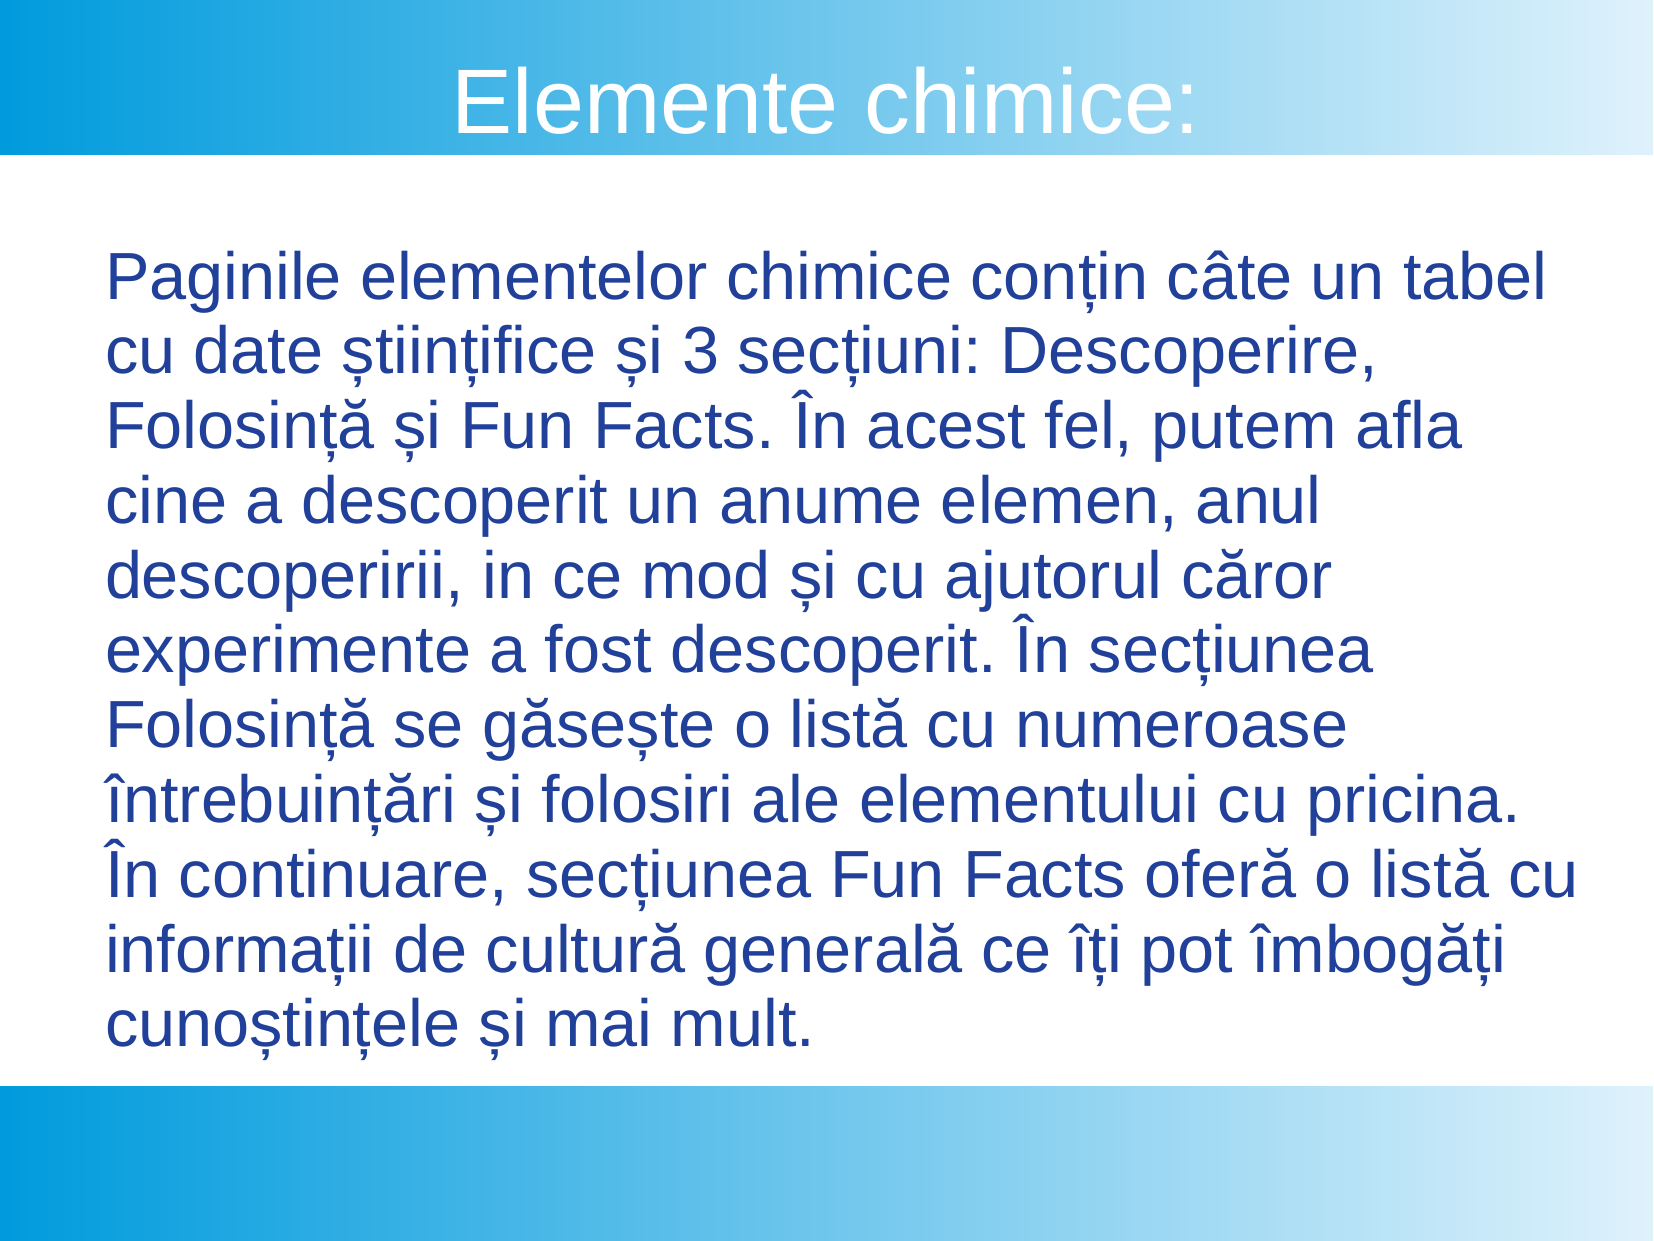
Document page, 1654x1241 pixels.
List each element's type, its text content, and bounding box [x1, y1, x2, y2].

title Elemente chimice: [82, 49, 1571, 155]
subtitle Paginile elementelor chimice conțin câte un tabel cu date științifice și 3 secțiuni: Descoperire, Folosință și Fun Facts. În acest fel, putem afla cine a descoperit un anume elemen, anul descoperirii, in ce mod și cu ajutorul căror experimente a fost descoperit. În secțiunea Folosință se găsește o listă cu numeroase întrebuințări și folosiri ale elementului cu pricina. În continuare, secțiunea Fun Facts oferă o listă cu informații de cultură generală ce îți pot îmbogăți cunoștințele și mai mult. [105, 238, 1594, 1062]
